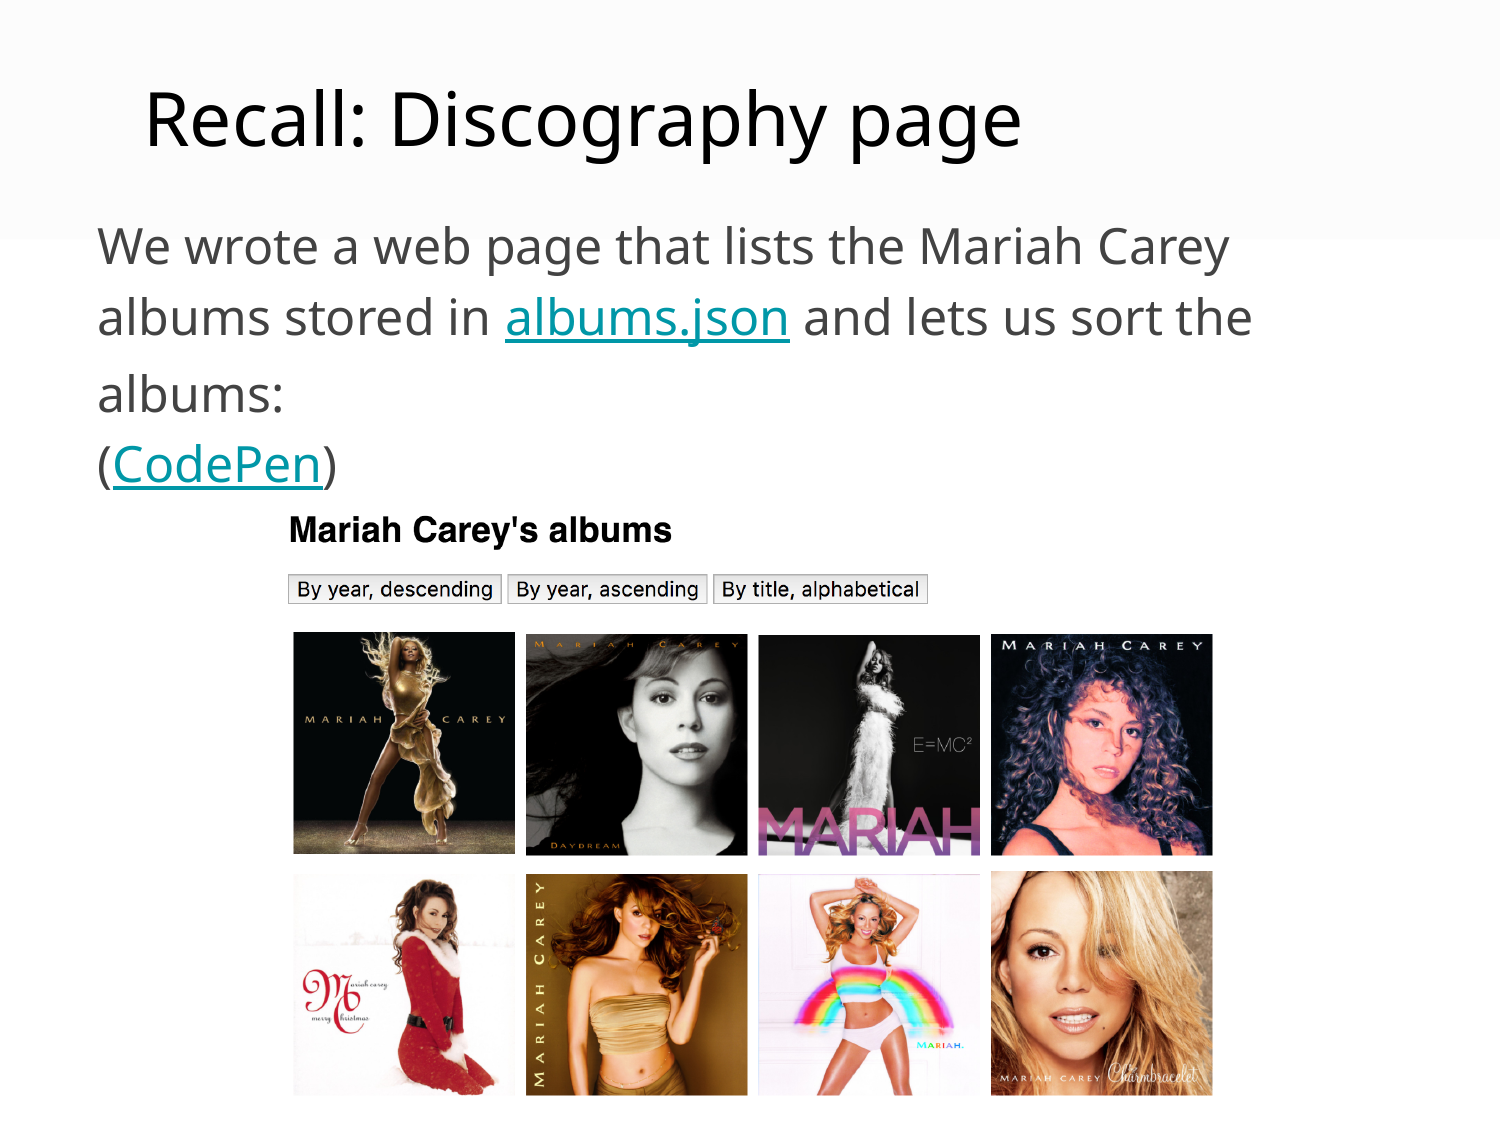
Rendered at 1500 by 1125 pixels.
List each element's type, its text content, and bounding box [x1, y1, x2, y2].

list We wrote a web page that lists the Mariah Carey albums stored in albums.json and lets us sort the albums: (CodePen) [82, 190, 1326, 390]
picture [279, 492, 1221, 1113]
title Recall: Discography page [128, 56, 1372, 183]
